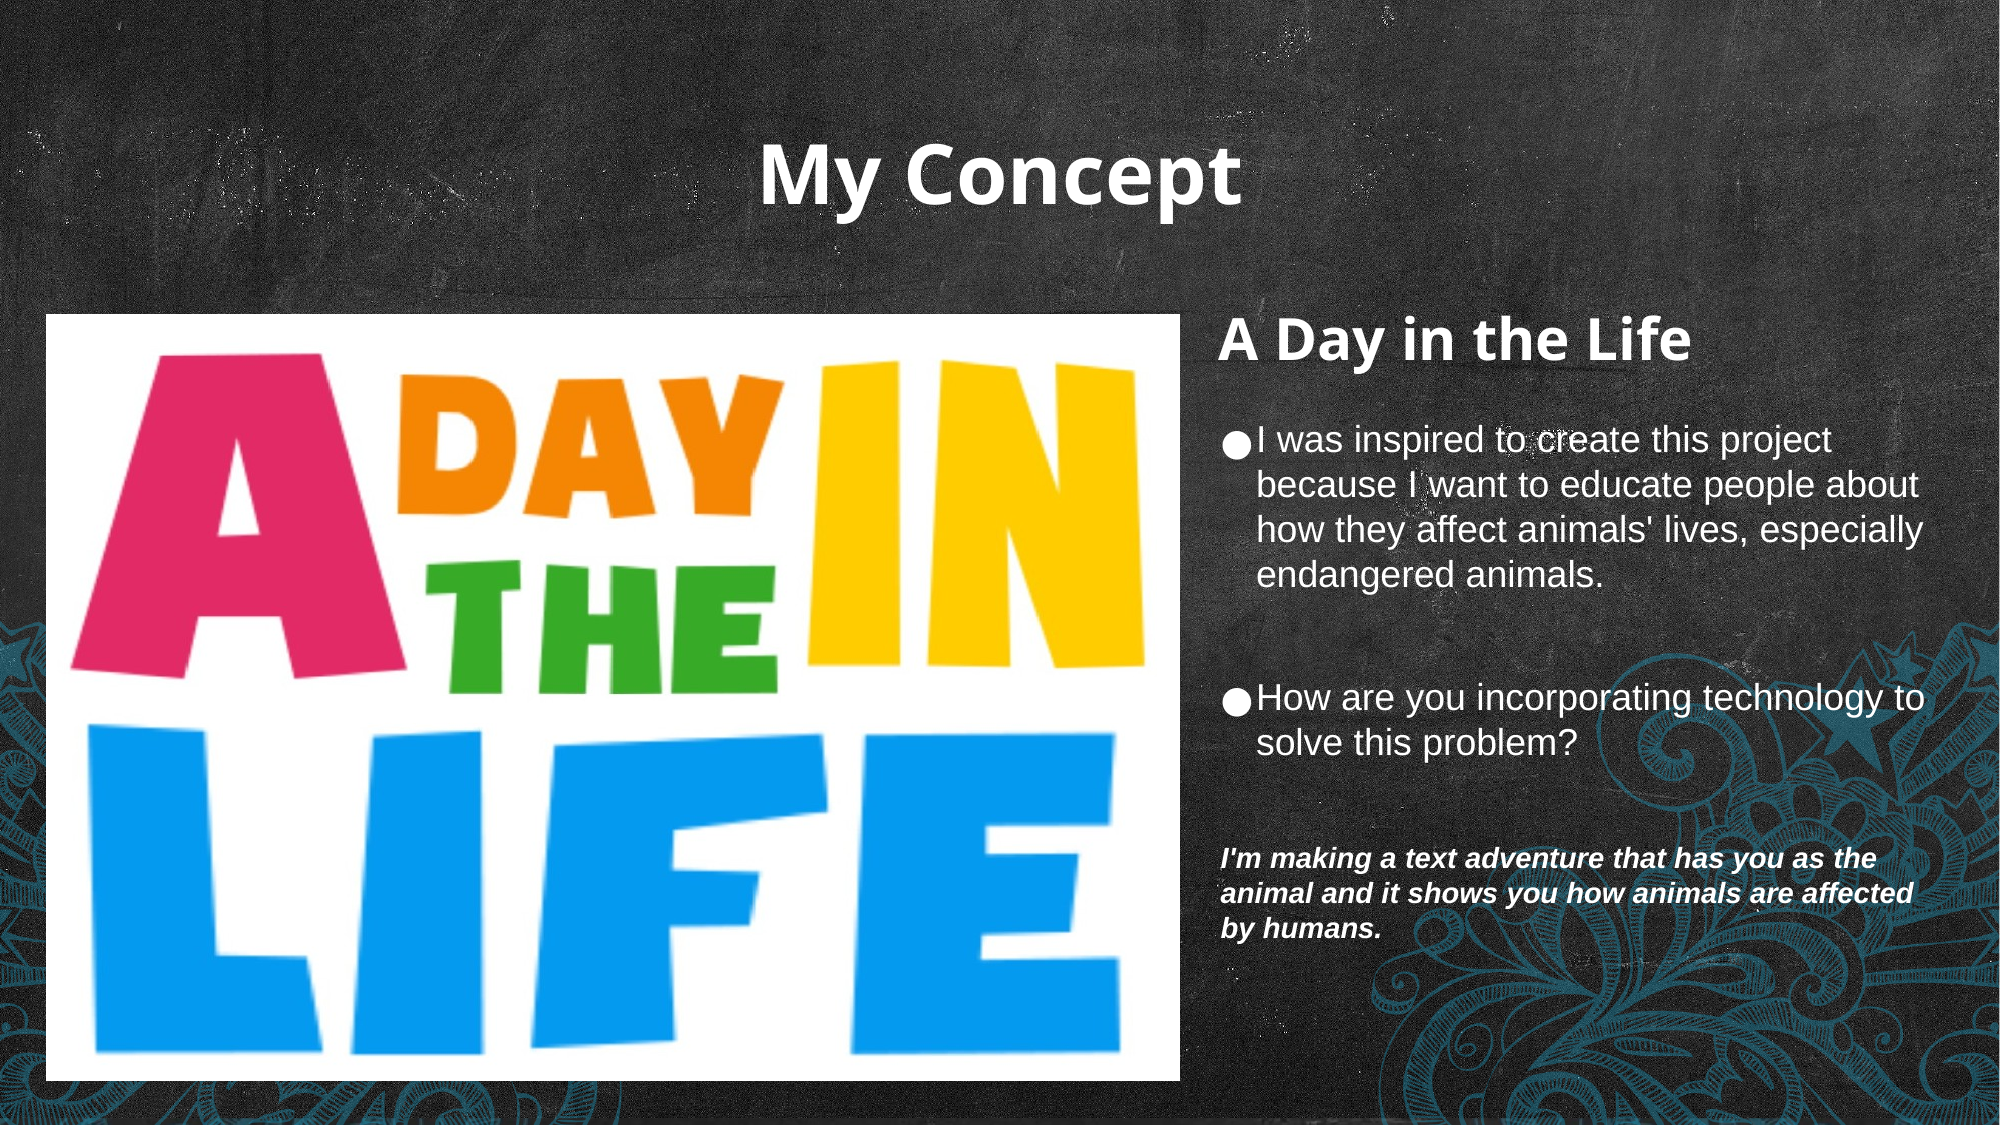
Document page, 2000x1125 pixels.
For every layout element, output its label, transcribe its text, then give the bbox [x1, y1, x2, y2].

text_box My Concept [137, 94, 1863, 230]
text_box A Day in the Life [1203, 294, 1859, 474]
picture [0, 0, 2000, 1125]
text_box I was inspired to create this project because I want to educate people about how they affect animals' lives, especially endangered animals. How are you incorporating technology to solve this problem? I'm making a text adventure that has you as the animal and it shows you how animals are affected by humans. [1205, 408, 1951, 923]
